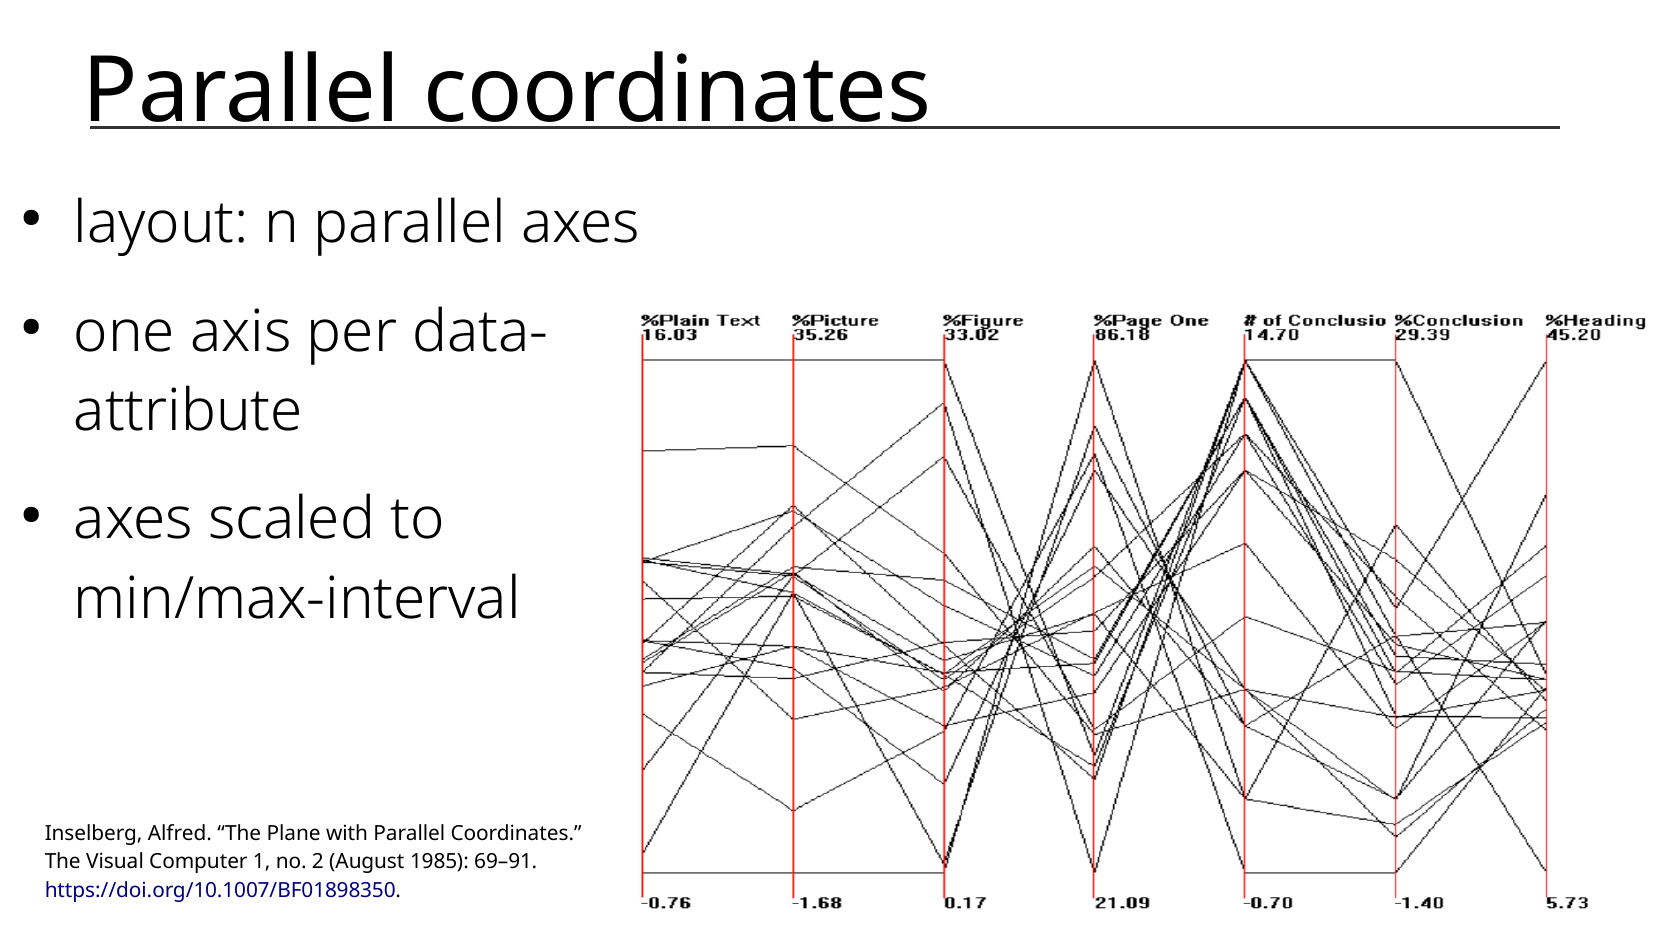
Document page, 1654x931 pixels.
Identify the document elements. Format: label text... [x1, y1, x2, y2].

list layout: n parallel axes one axis per data-attribute axes scaled to min/max-interval [3, 180, 691, 819]
text_box Inselberg, Alfred. “The Plane with Parallel Coordinates.” The Visual Computer 1, no. 2 (August 1985): 69–91. https://doi.org/10.1007/BF01898350. [30, 810, 606, 901]
title Parallel coordinates [82, 32, 1571, 140]
picture [626, 299, 1654, 920]
